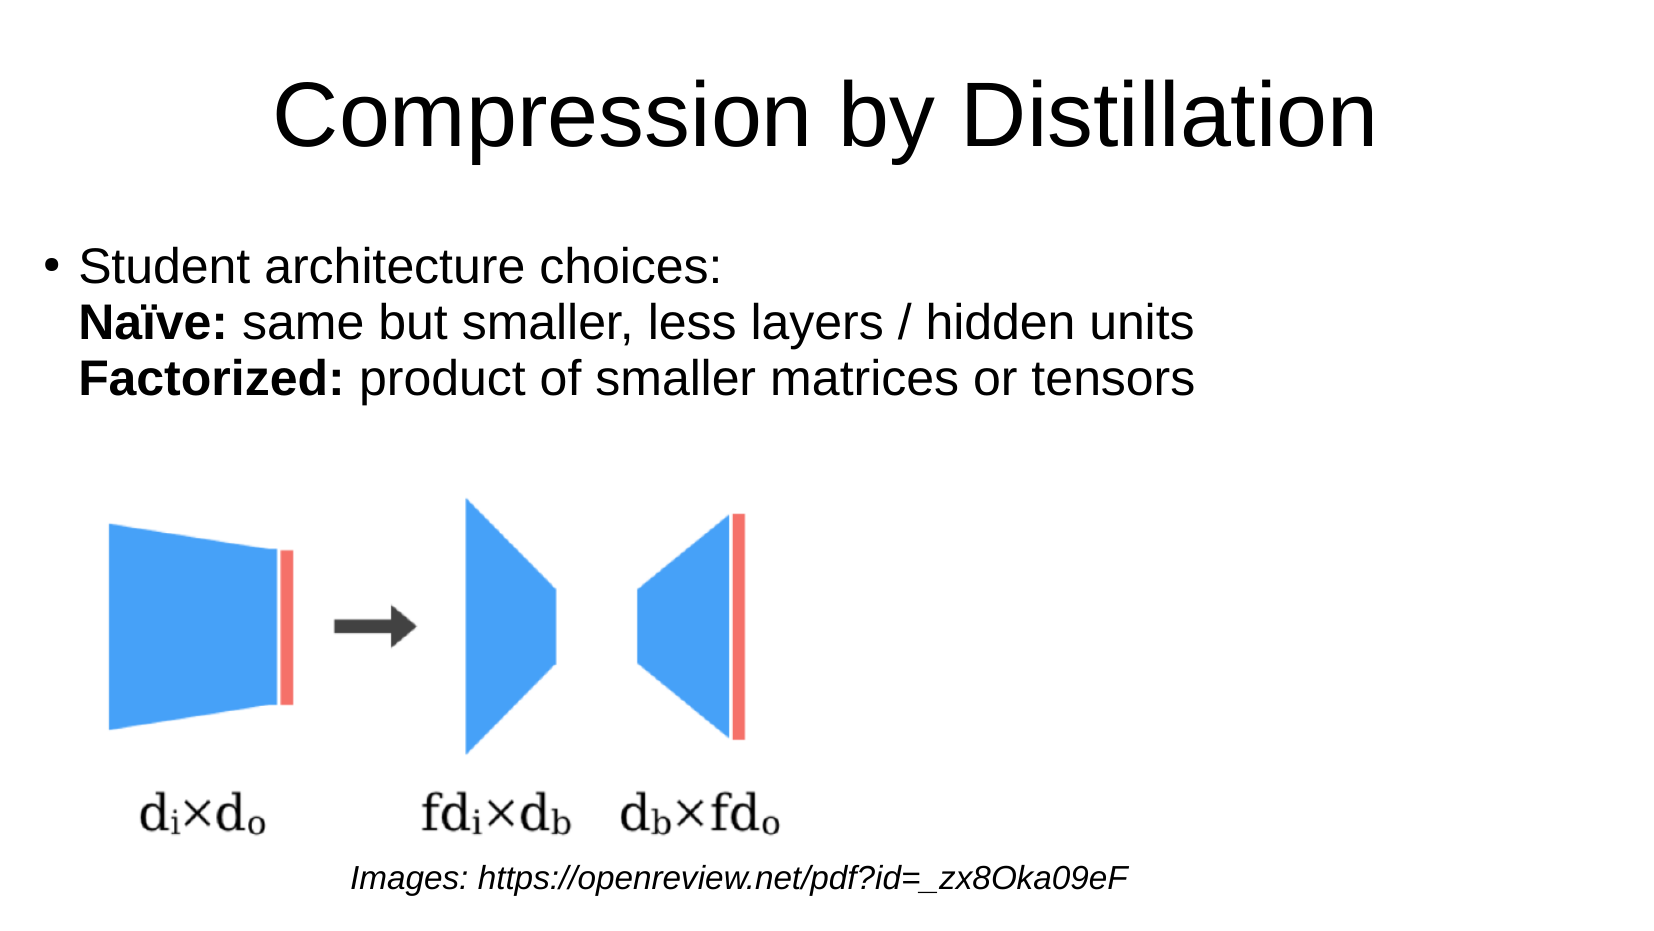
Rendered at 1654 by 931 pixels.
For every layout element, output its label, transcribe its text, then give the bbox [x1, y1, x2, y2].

title Compression by Distillation [82, 37, 1571, 193]
text_box Student architecture choices: Naïve: same but smaller, less layers / hidden units Factorized: product of smaller matrices or tensors [42, 207, 1654, 889]
text_box Images: https://openreview.net/pdf?id=_zx8Oka09eF [98, 852, 1381, 924]
